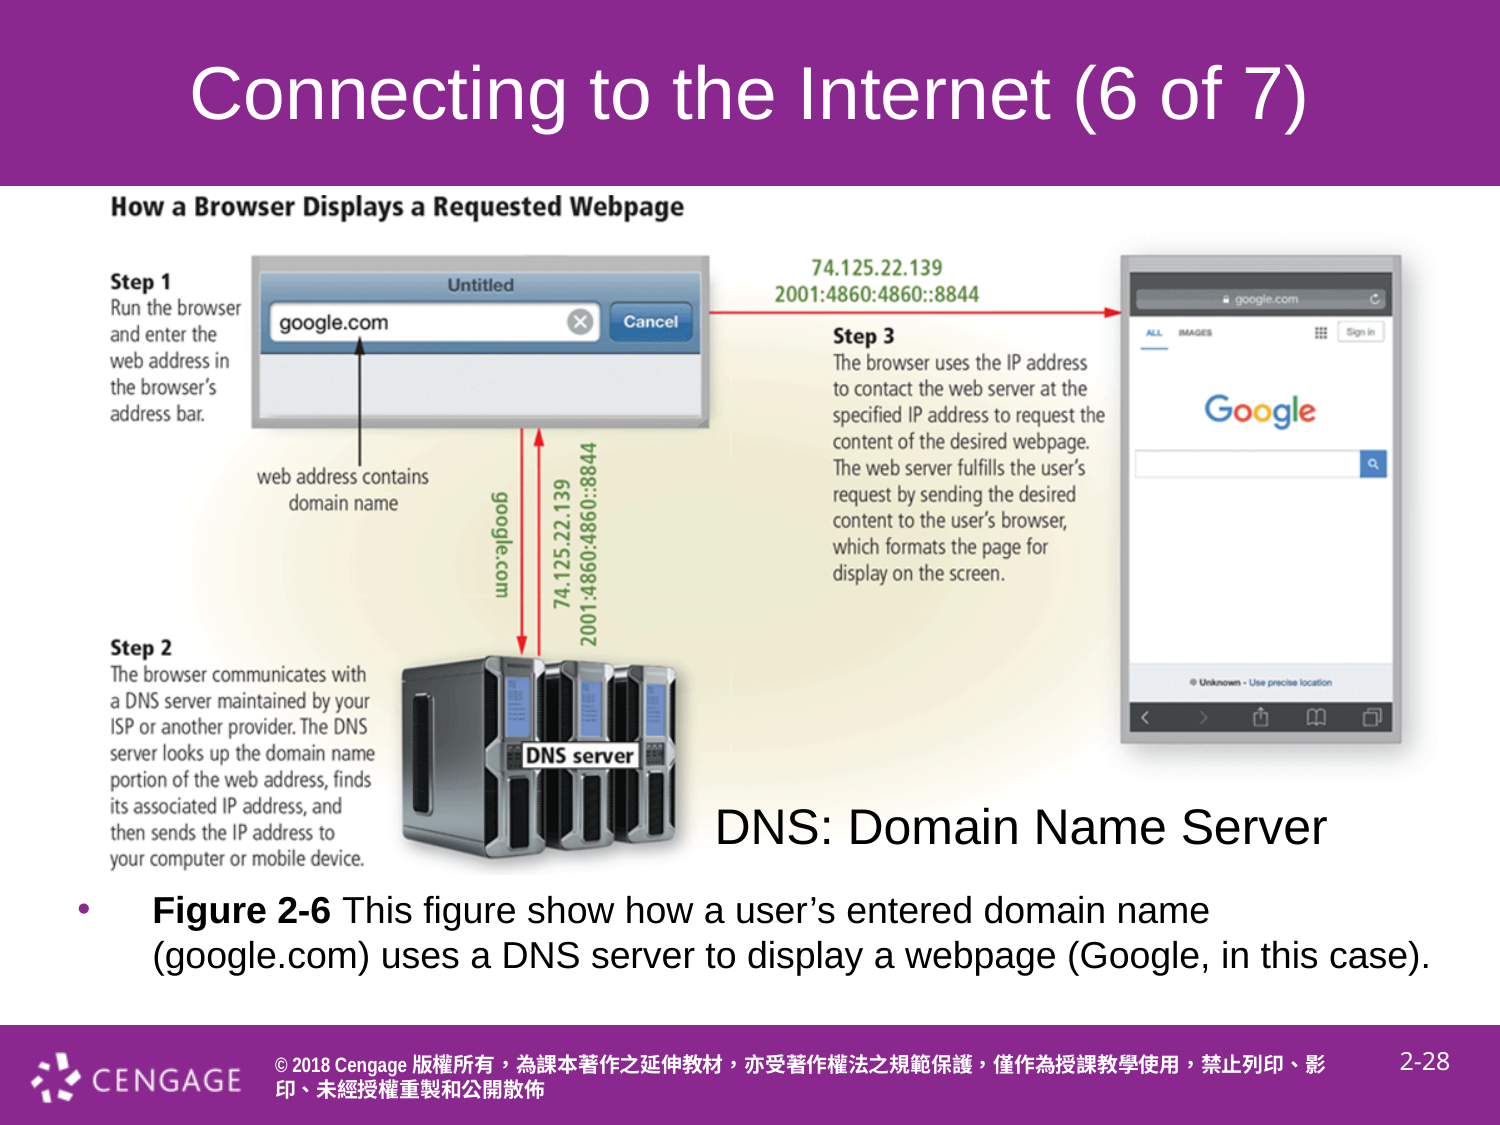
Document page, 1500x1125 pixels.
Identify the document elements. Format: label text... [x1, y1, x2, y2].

picture [74, 195, 1439, 875]
text_box DNS: Domain Name Server [699, 787, 1344, 862]
picture [21, 1043, 246, 1111]
text_box Figure 2-6 This figure show how a user’s entered domain name (google.com) uses a DNS server to display a webpage (Google, in this case). [62, 878, 1453, 988]
title Connecting to the Internet (6 of 7) [7, 4, 1493, 175]
